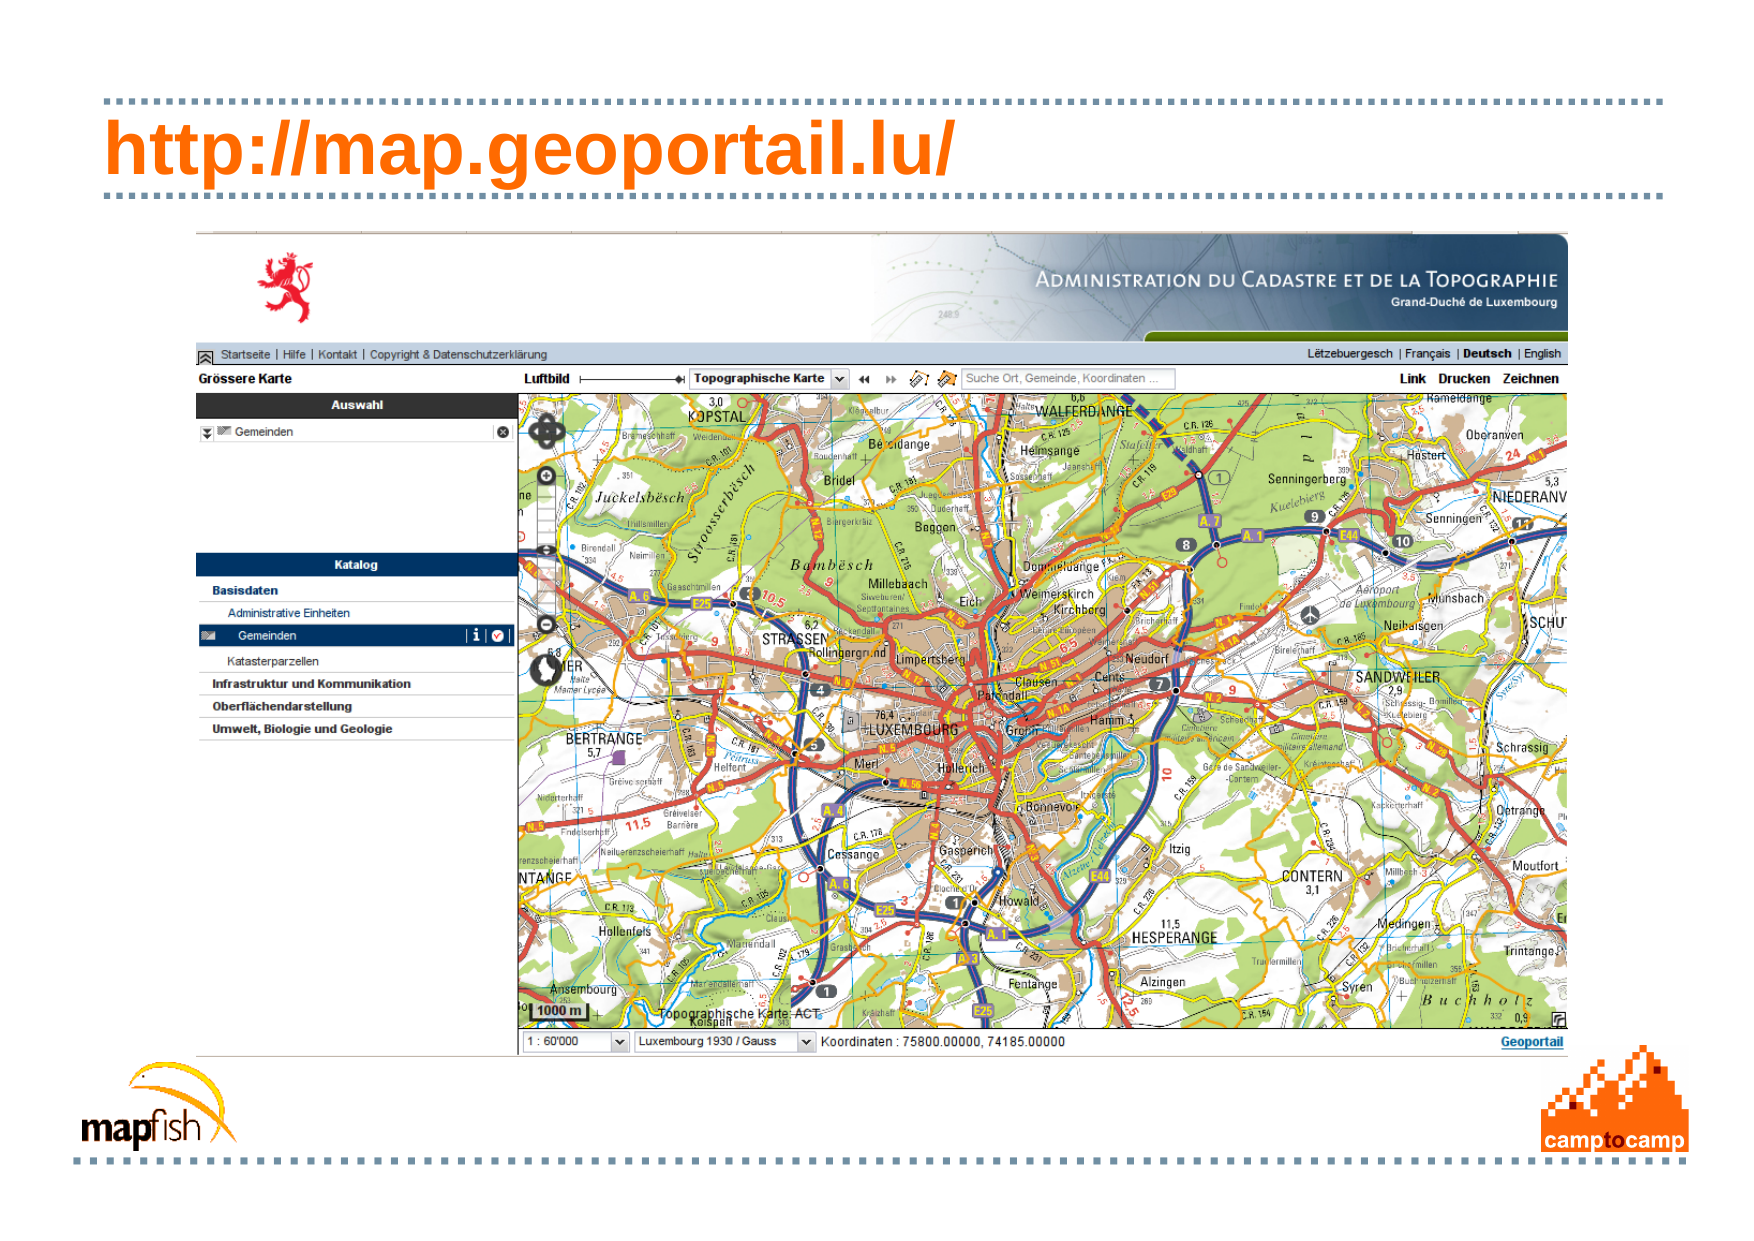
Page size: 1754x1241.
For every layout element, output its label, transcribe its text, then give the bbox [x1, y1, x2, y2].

picture [196, 231, 1689, 1152]
picture [82, 1062, 237, 1151]
title http://map.geoportail.lu/ [103, 104, 1660, 193]
